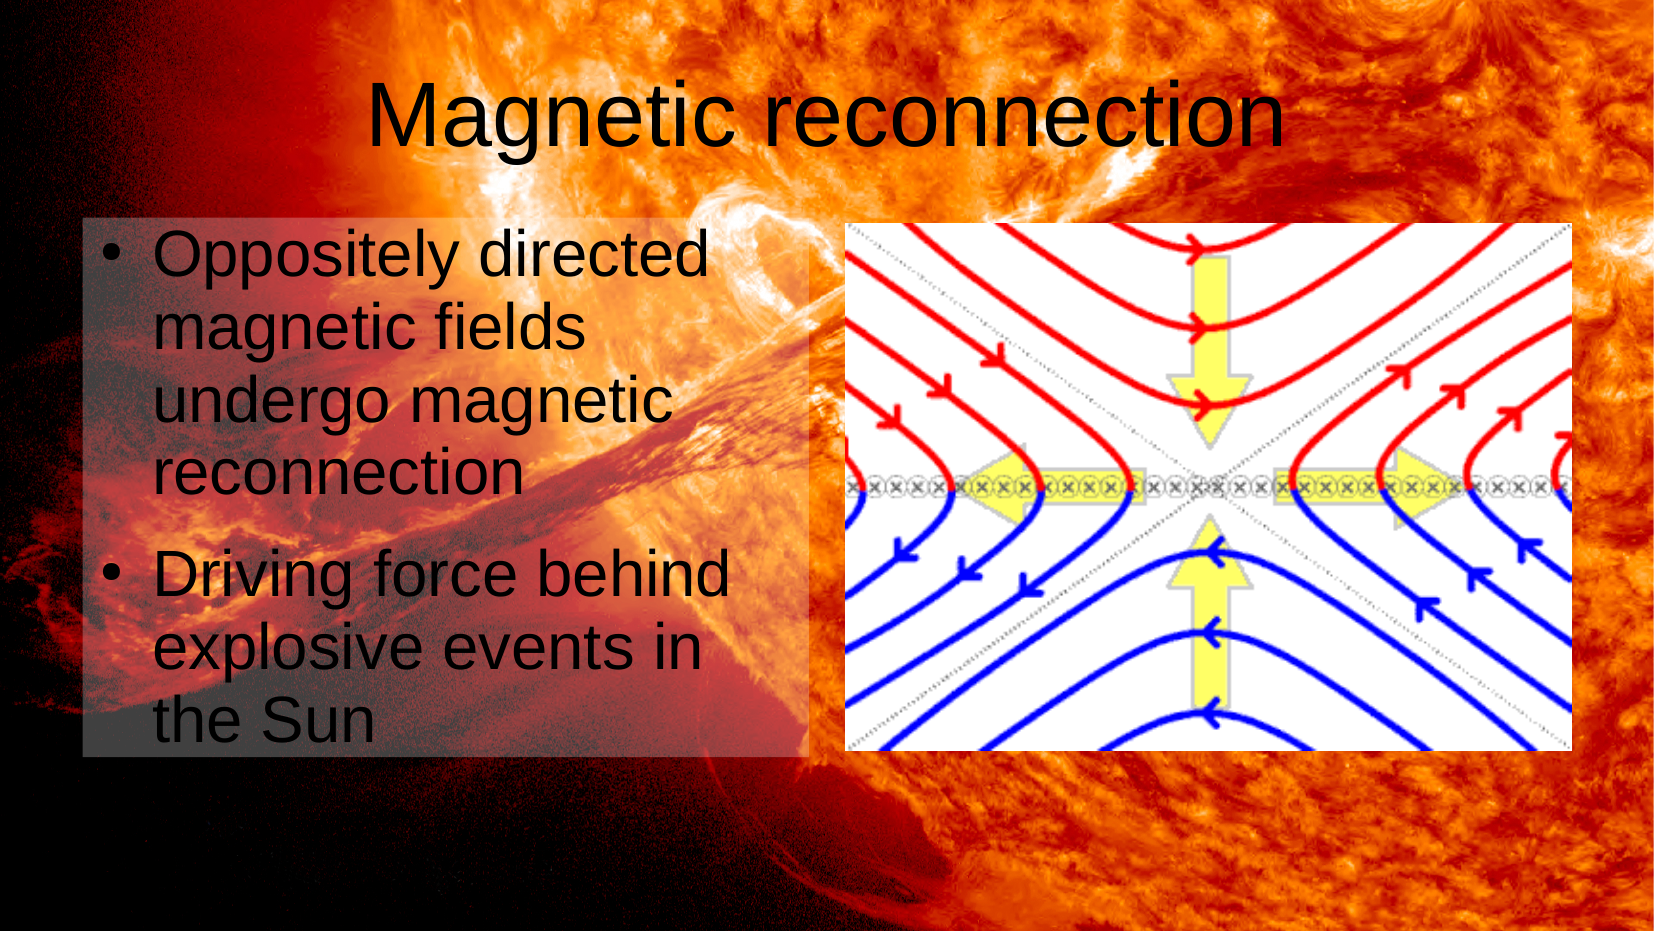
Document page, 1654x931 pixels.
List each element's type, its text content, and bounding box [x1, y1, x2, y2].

title Magnetic reconnection [82, 37, 1571, 193]
list Oppositely directed magnetic fields undergo magnetic reconnection Driving force behind explosive events in the Sun [82, 217, 809, 758]
picture [0, 0, 1654, 931]
